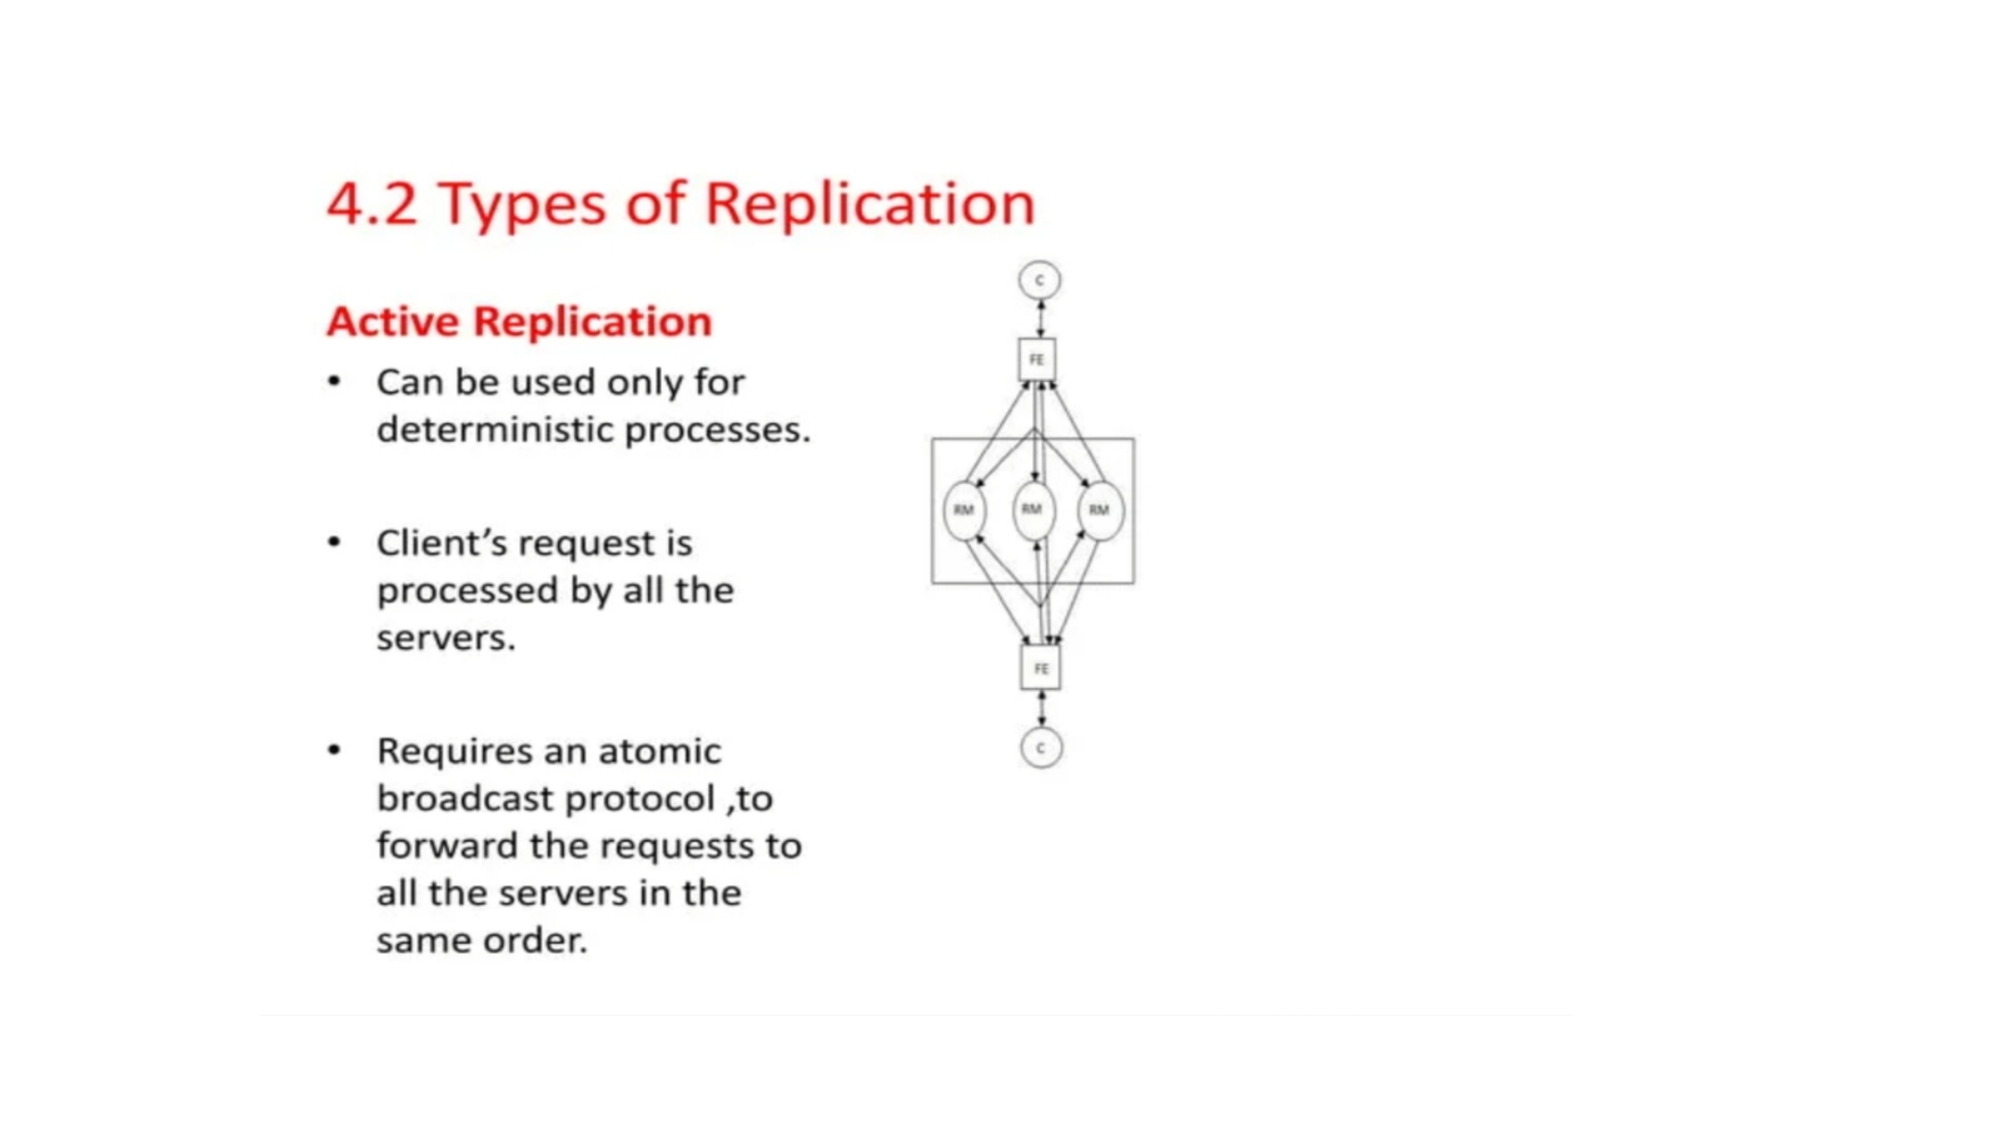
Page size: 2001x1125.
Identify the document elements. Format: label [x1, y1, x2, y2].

picture [259, 146, 1573, 1016]
